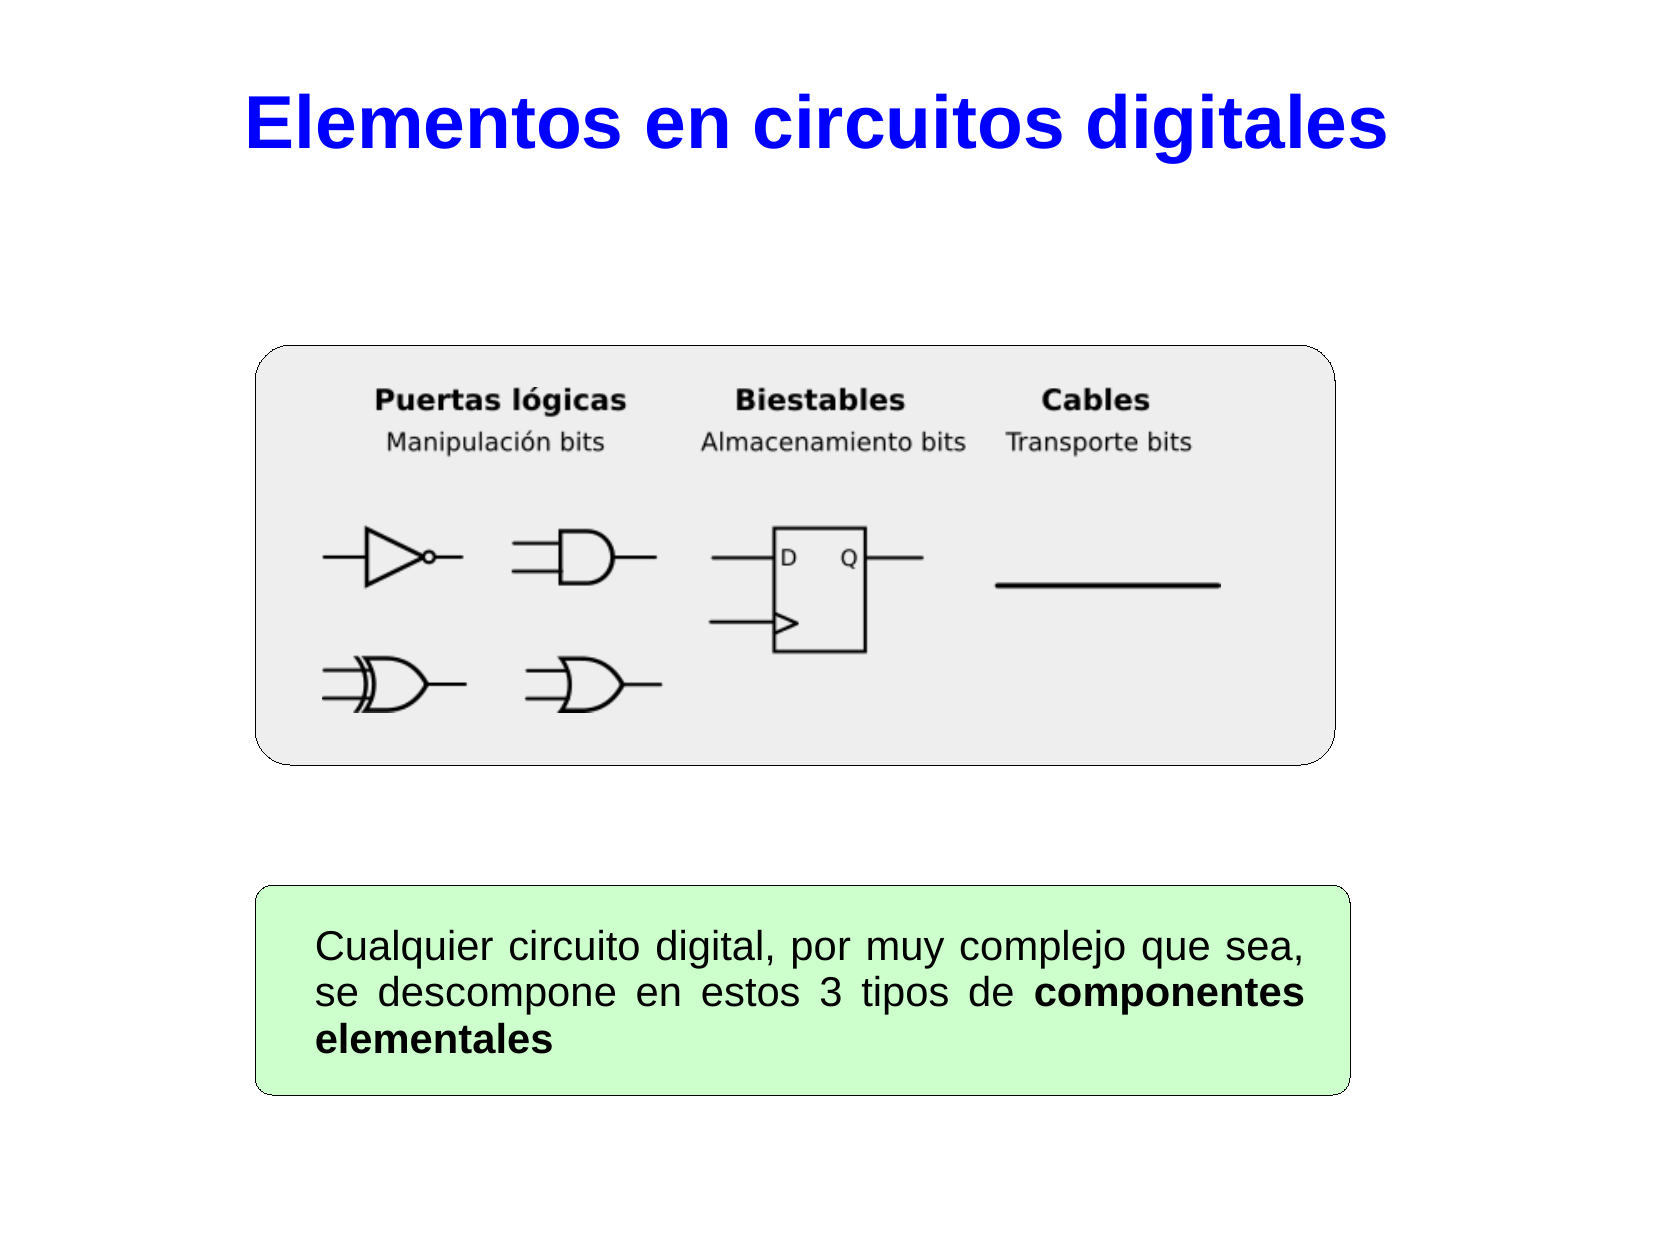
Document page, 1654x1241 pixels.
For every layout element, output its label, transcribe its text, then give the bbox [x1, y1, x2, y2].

text_box [255, 345, 1336, 766]
picture [322, 387, 1221, 713]
text_box Elementos en circuitos digitales [90, 73, 1546, 211]
text_box Cualquier circuito digital, por muy complejo que sea, se descompone en estos 3 tipos de componentes elementales [300, 915, 1321, 1070]
text_box [255, 885, 1351, 1096]
